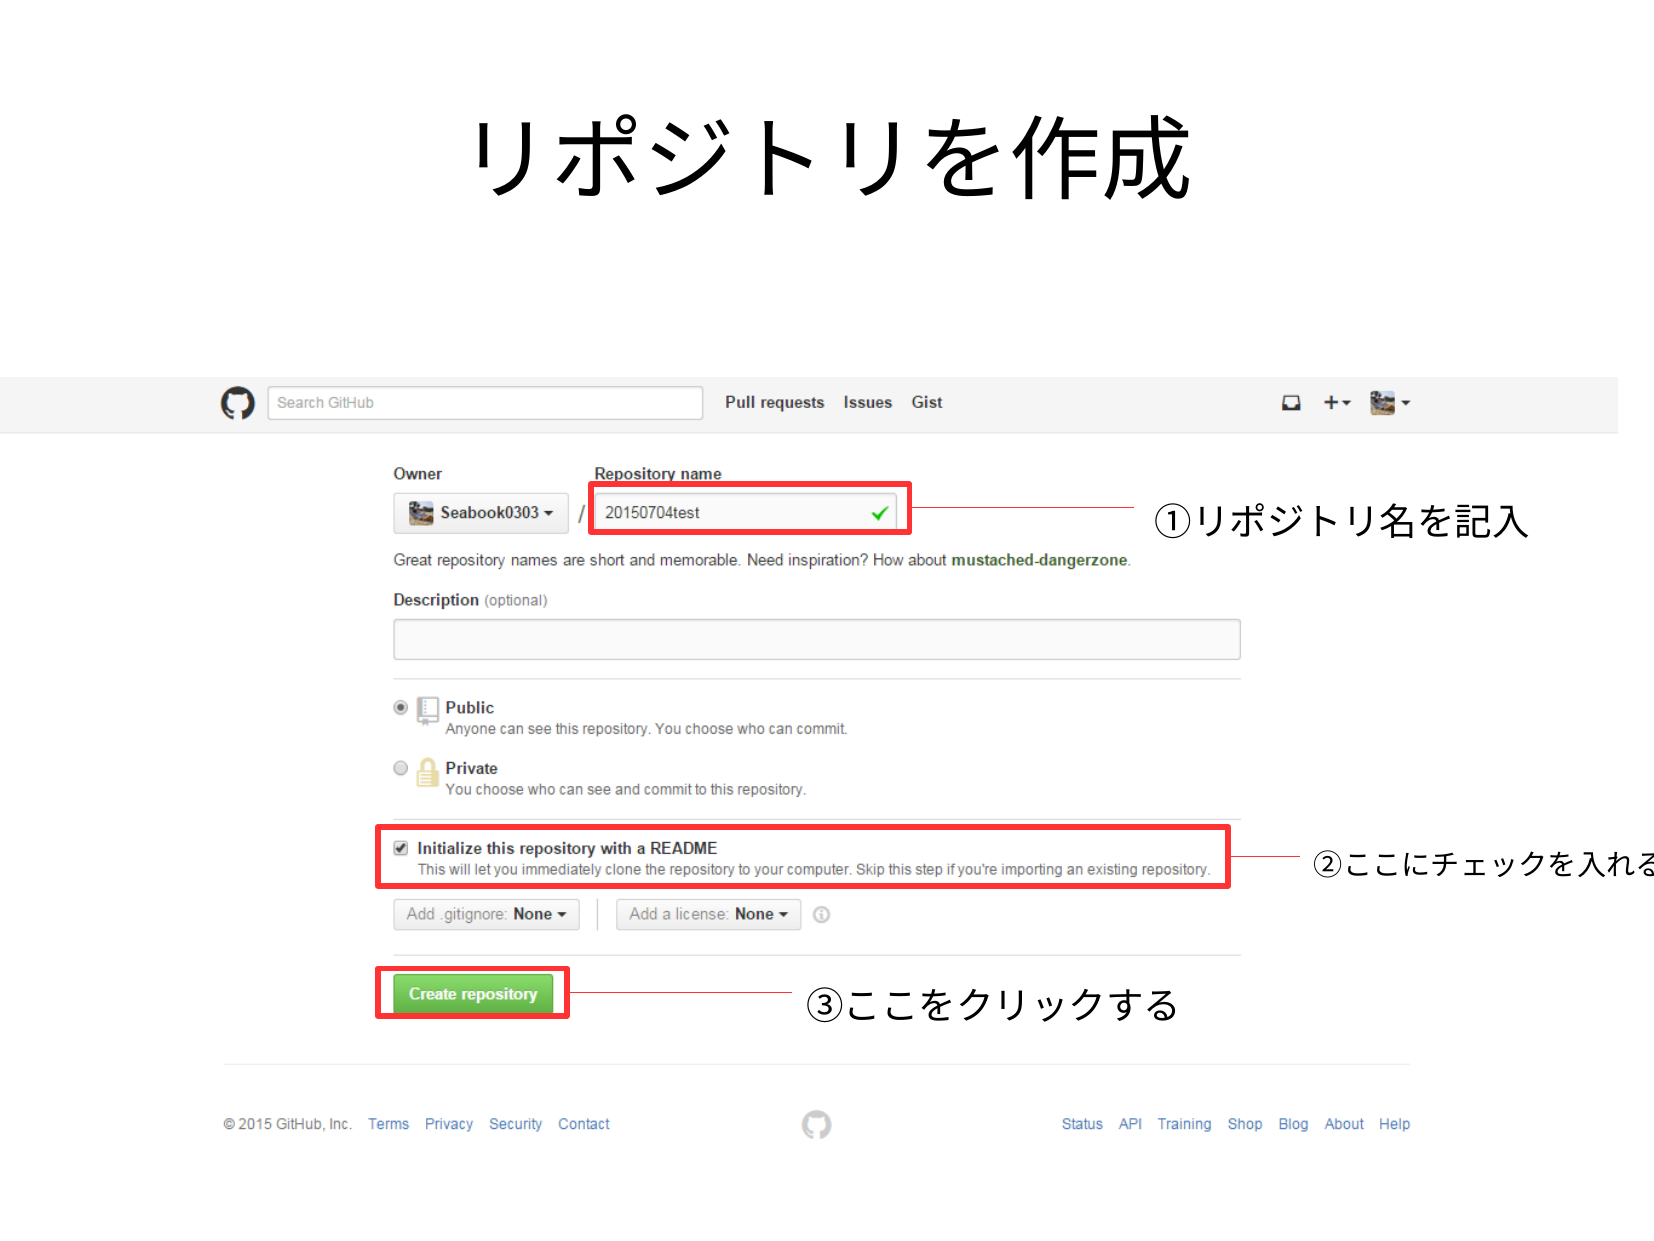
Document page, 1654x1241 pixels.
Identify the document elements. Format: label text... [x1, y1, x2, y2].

text_box ①リポジトリ名を記入 [1139, 484, 1613, 537]
picture [0, 377, 1619, 1146]
text_box ②ここにチェックを入れる [1299, 833, 1654, 878]
text_box ③ここをクリックする [791, 968, 1264, 1021]
picture [381, 830, 1225, 883]
title リポジトリを作成 [82, 49, 1571, 257]
